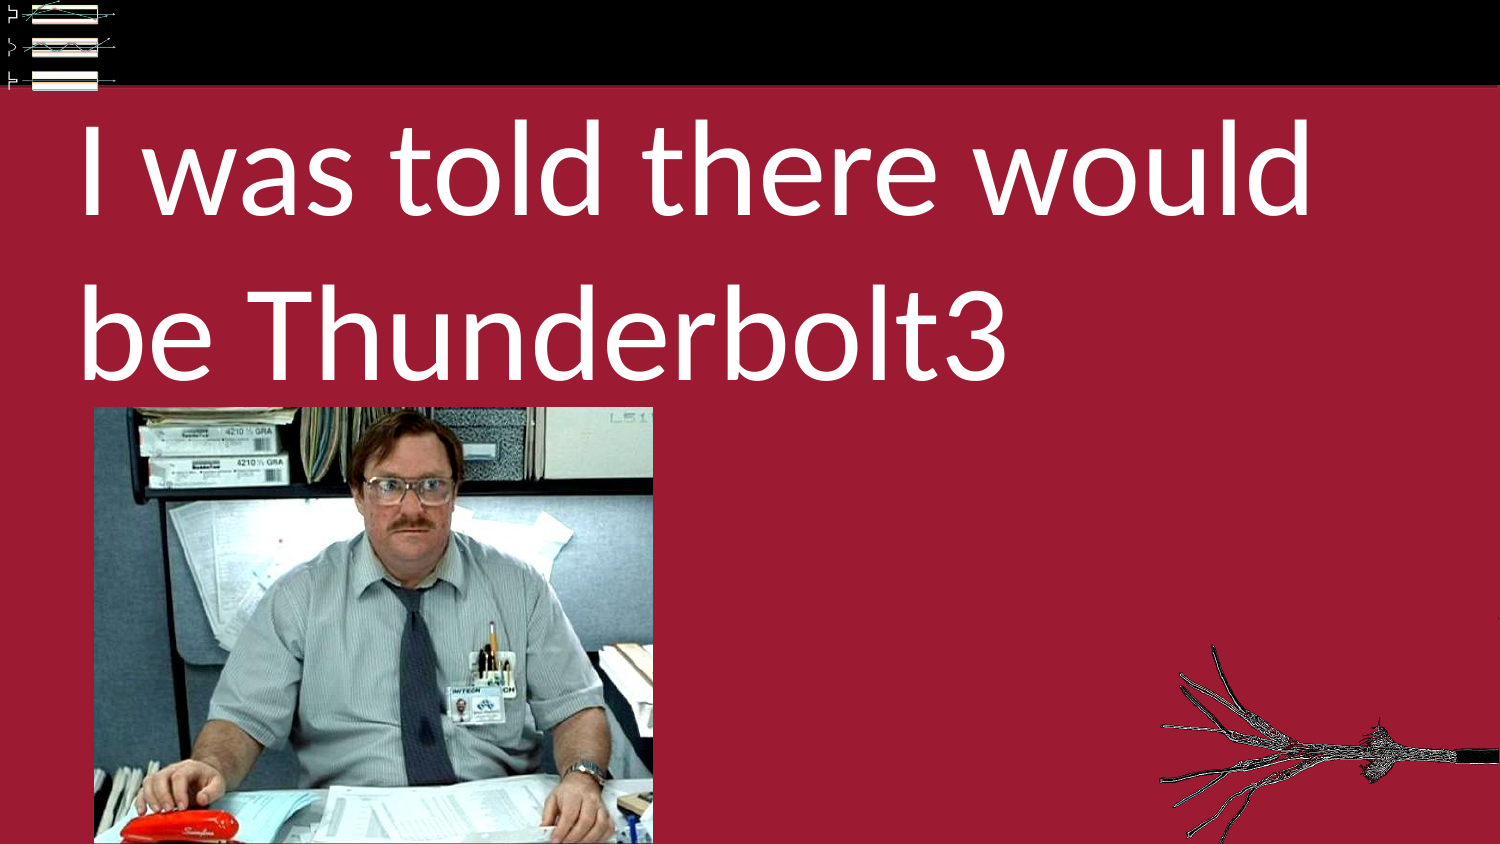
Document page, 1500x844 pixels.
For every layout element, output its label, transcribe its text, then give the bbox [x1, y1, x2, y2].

text_box I was told there would be Thunderbolt3 [60, 86, 1432, 396]
picture [1151, 608, 1500, 844]
text_box [0, 0, 1500, 844]
picture [94, 407, 653, 844]
picture [5, 0, 119, 93]
